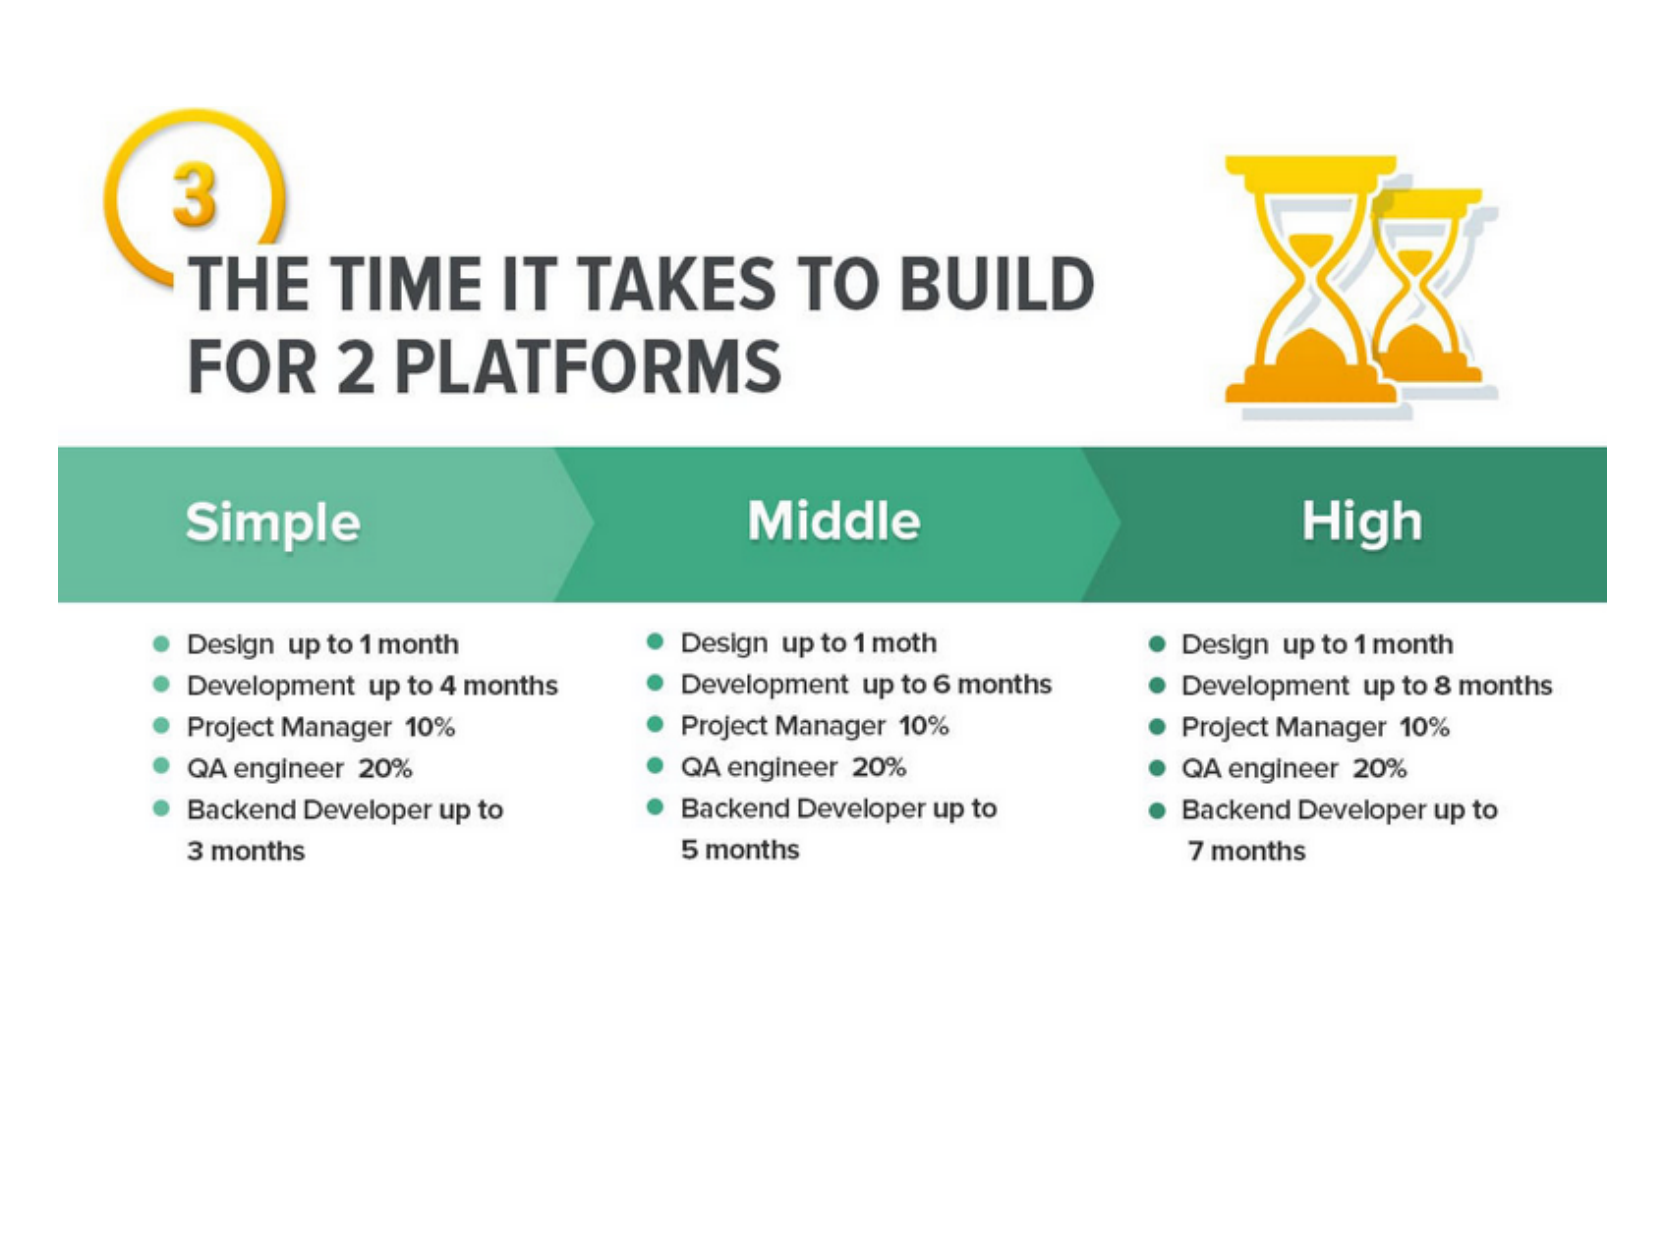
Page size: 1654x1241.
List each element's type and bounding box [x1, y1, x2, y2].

picture [58, 106, 1607, 886]
